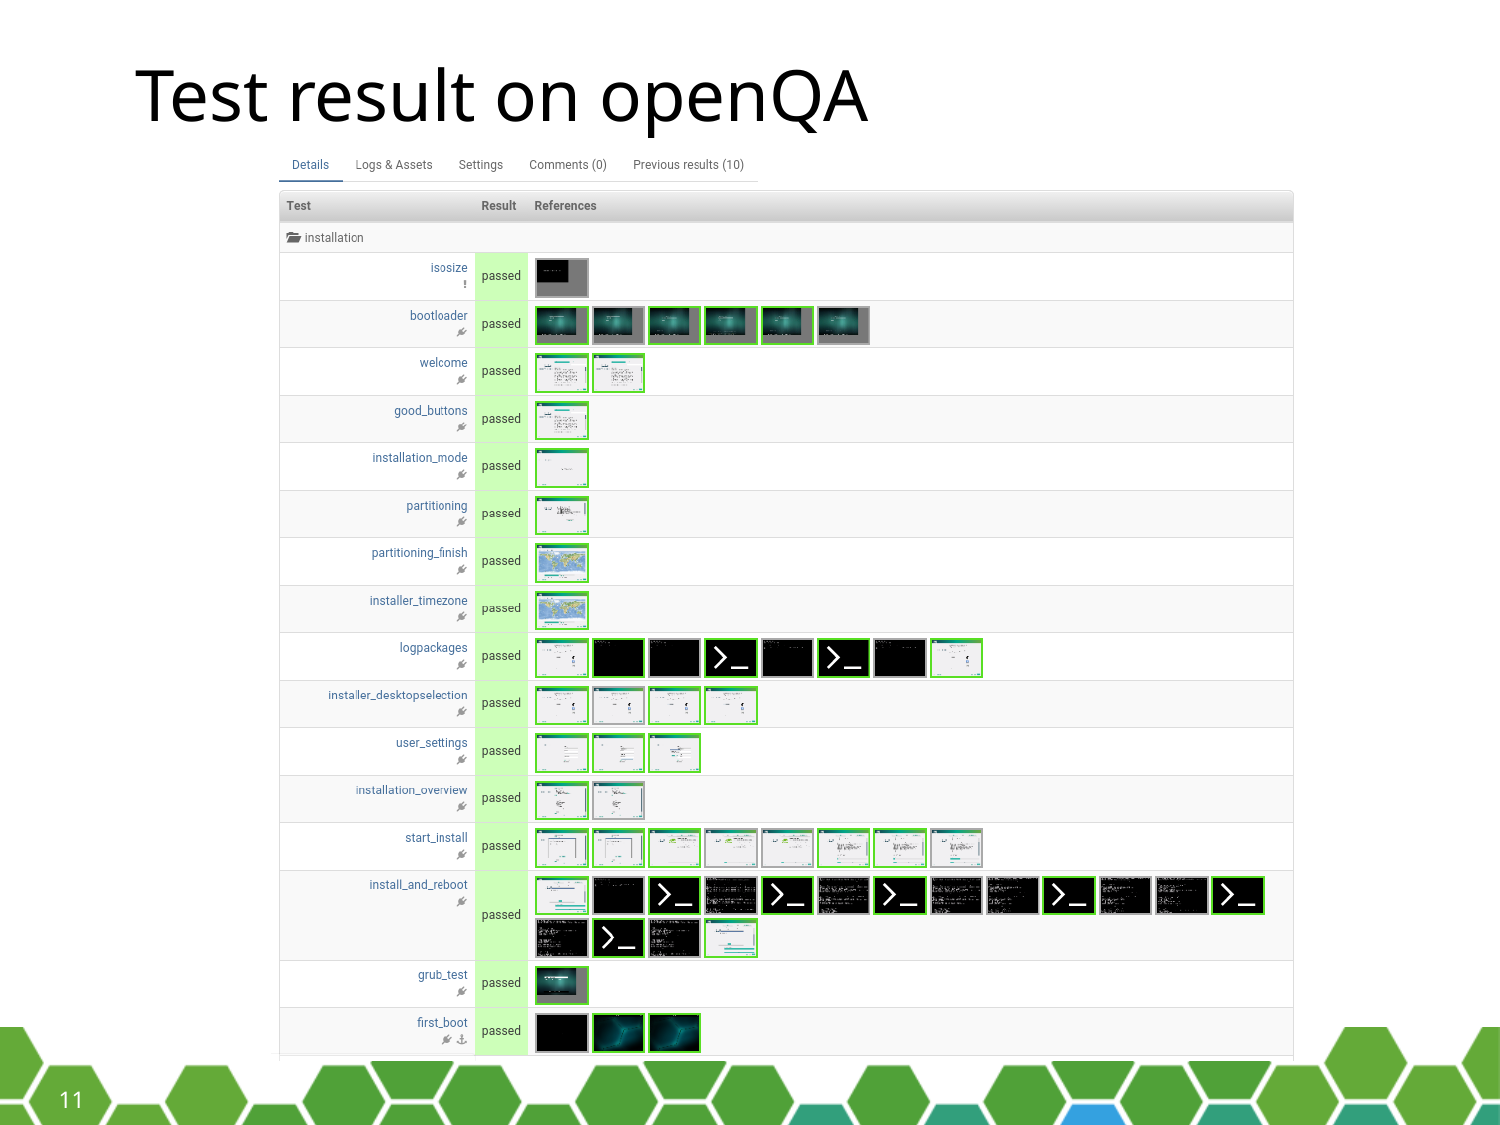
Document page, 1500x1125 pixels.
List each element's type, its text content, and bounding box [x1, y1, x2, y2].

title Test result on openQA [135, 12, 1372, 175]
picture [0, 152, 1500, 1125]
